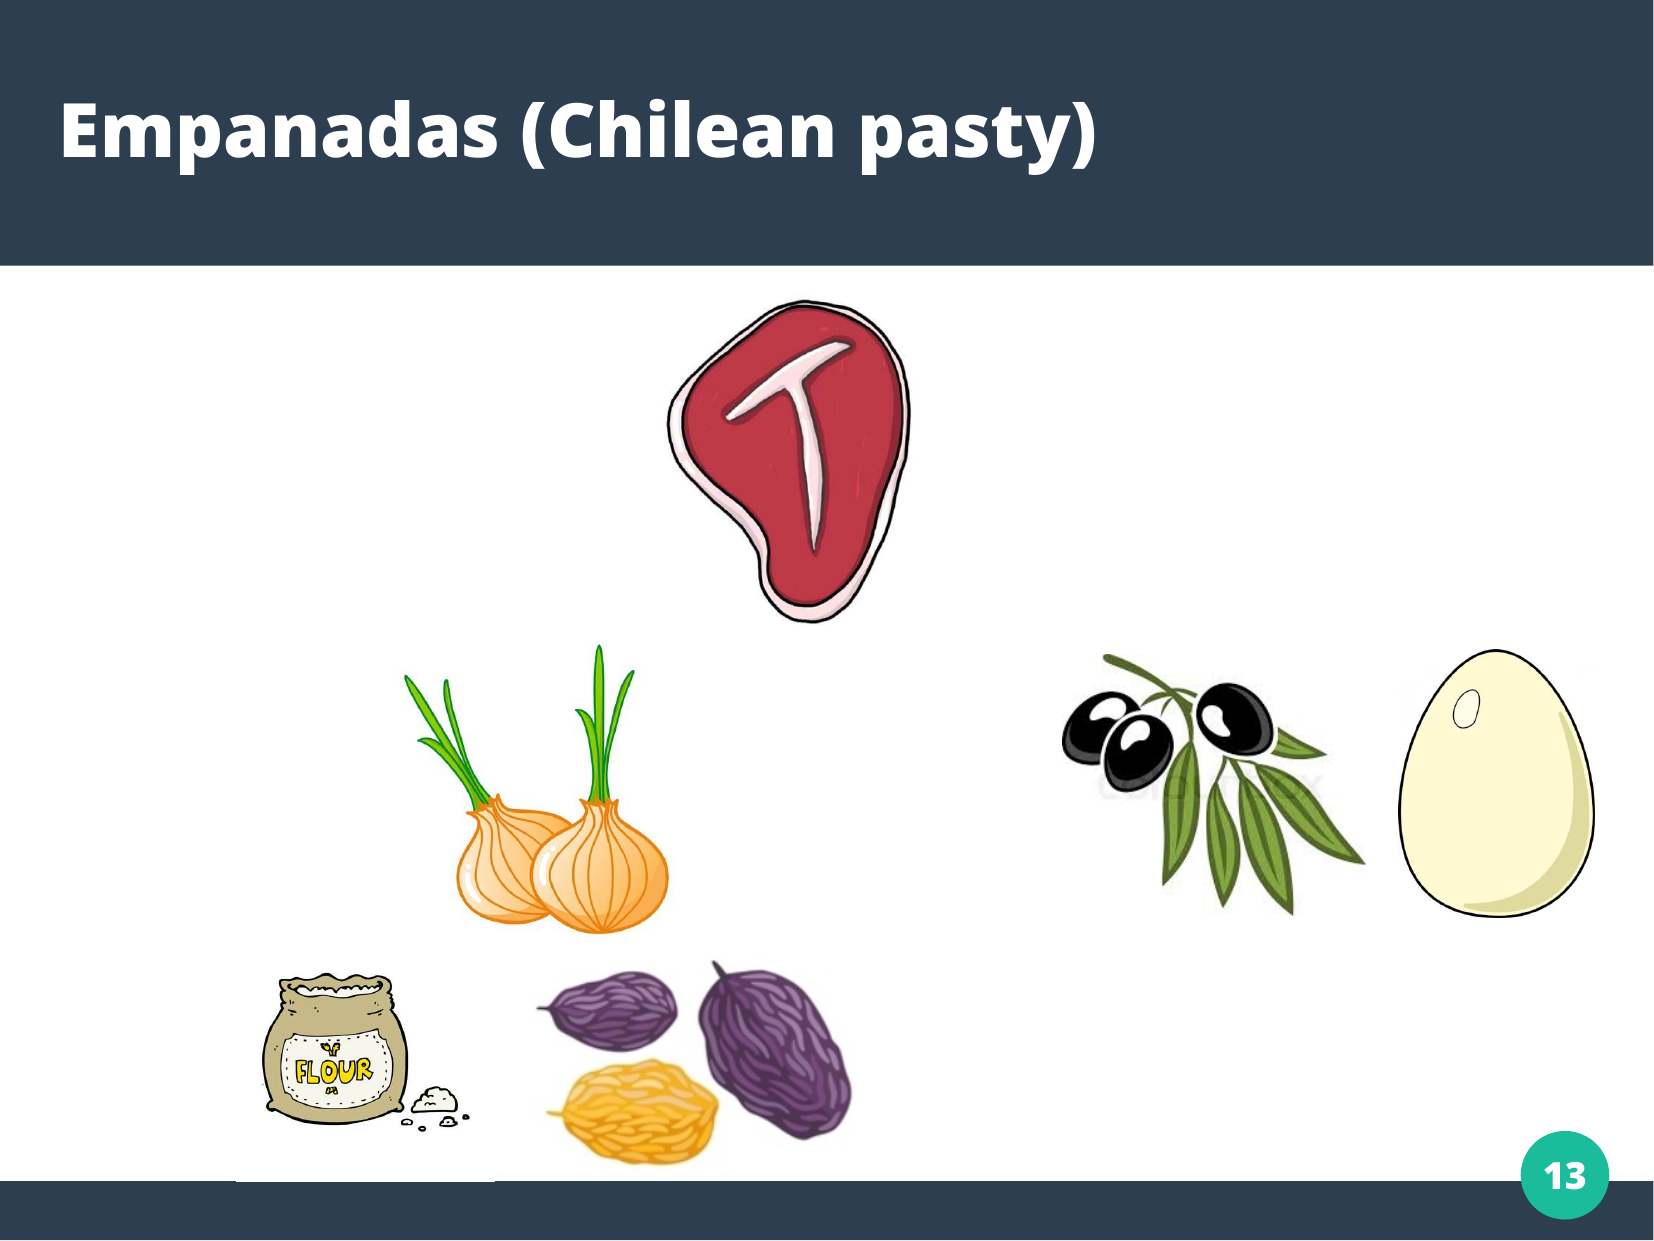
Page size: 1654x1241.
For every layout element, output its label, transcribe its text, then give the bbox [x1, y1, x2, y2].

picture [650, 295, 945, 625]
picture [1398, 649, 1595, 918]
picture [236, 631, 698, 1182]
picture [531, 954, 862, 1175]
picture [1062, 654, 1366, 916]
title Empanadas (Chilean pasty) [59, 49, 1595, 207]
